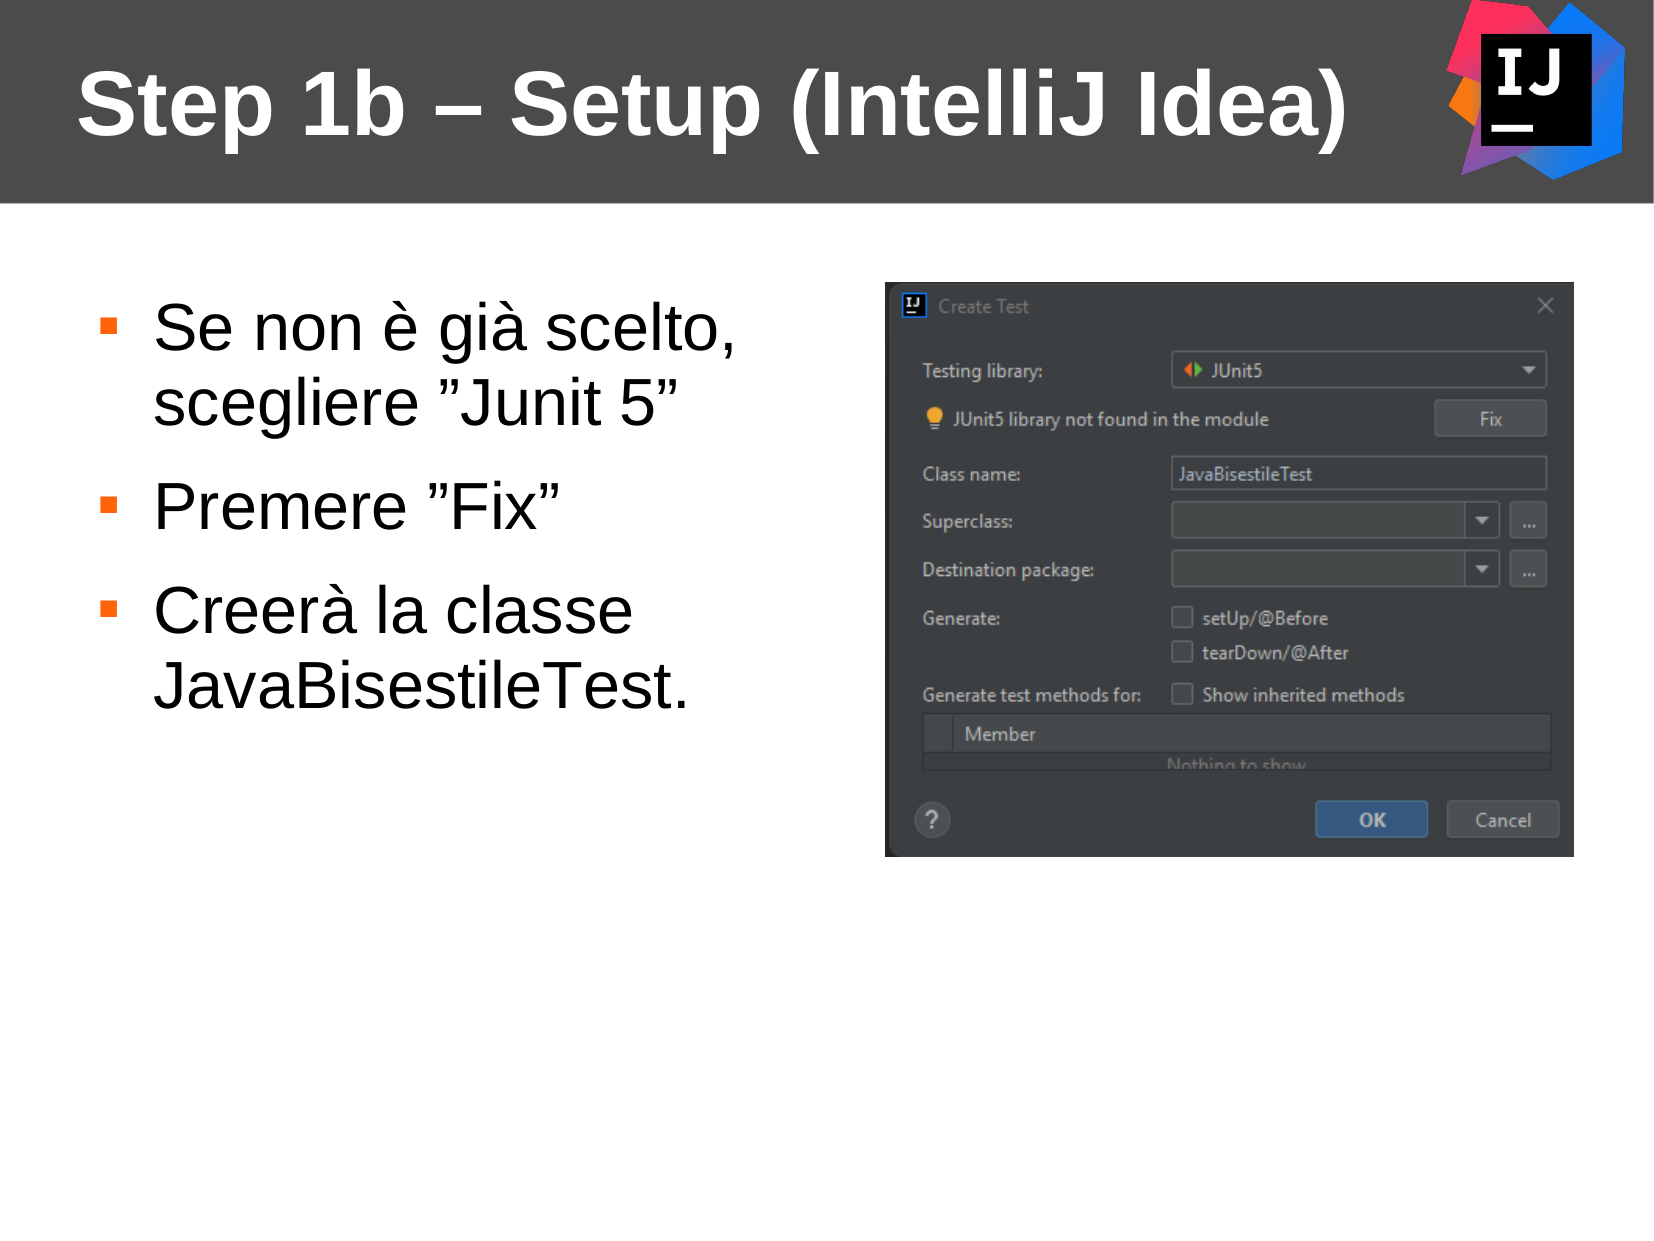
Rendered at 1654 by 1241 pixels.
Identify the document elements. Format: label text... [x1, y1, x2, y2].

picture [0, 0, 1654, 1241]
list Se non è già scelto, scegliere ”Junit 5” Premere ”Fix” Creerà la classe JavaBisestileTest. [82, 290, 886, 1109]
title Step 1b – Setup (IntelliJ Idea) [76, 0, 1565, 208]
